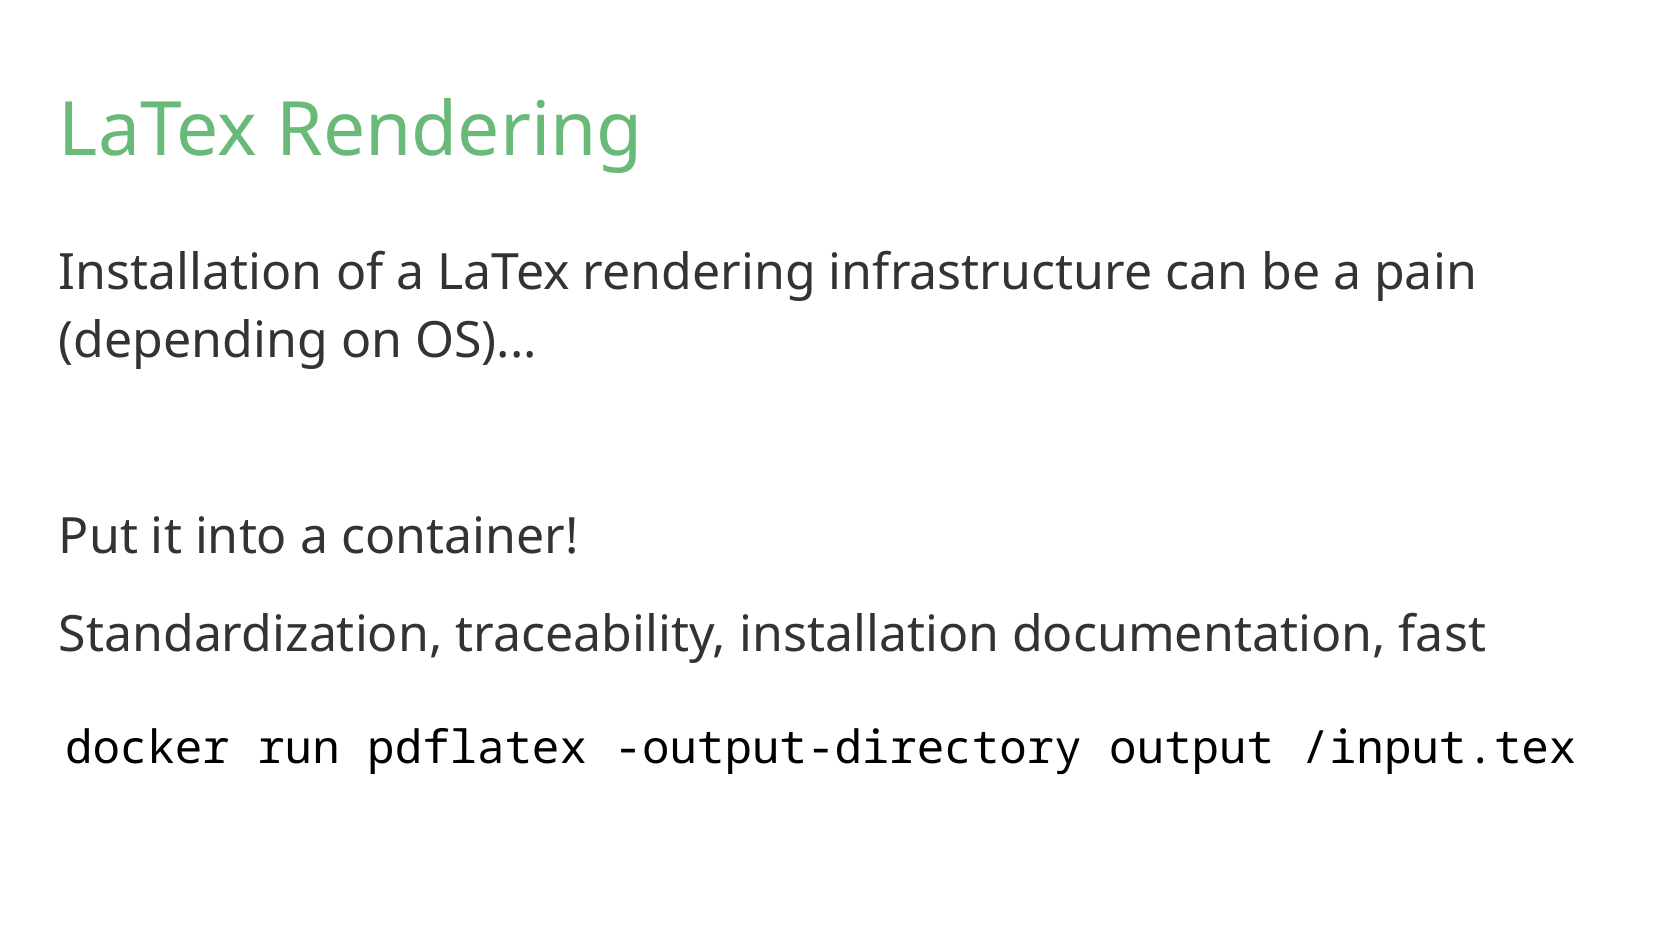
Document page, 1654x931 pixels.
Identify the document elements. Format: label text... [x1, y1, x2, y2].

text_box docker run pdflatex -output-directory output /input.tex [59, 714, 1584, 761]
list Installation of a LaTex rendering infrastructure can be a pain (depending on OS)... Put it into a container! Standardization, traceability, installation documentation, fast [59, 236, 1595, 768]
title LaTex Rendering [59, 59, 1595, 178]
